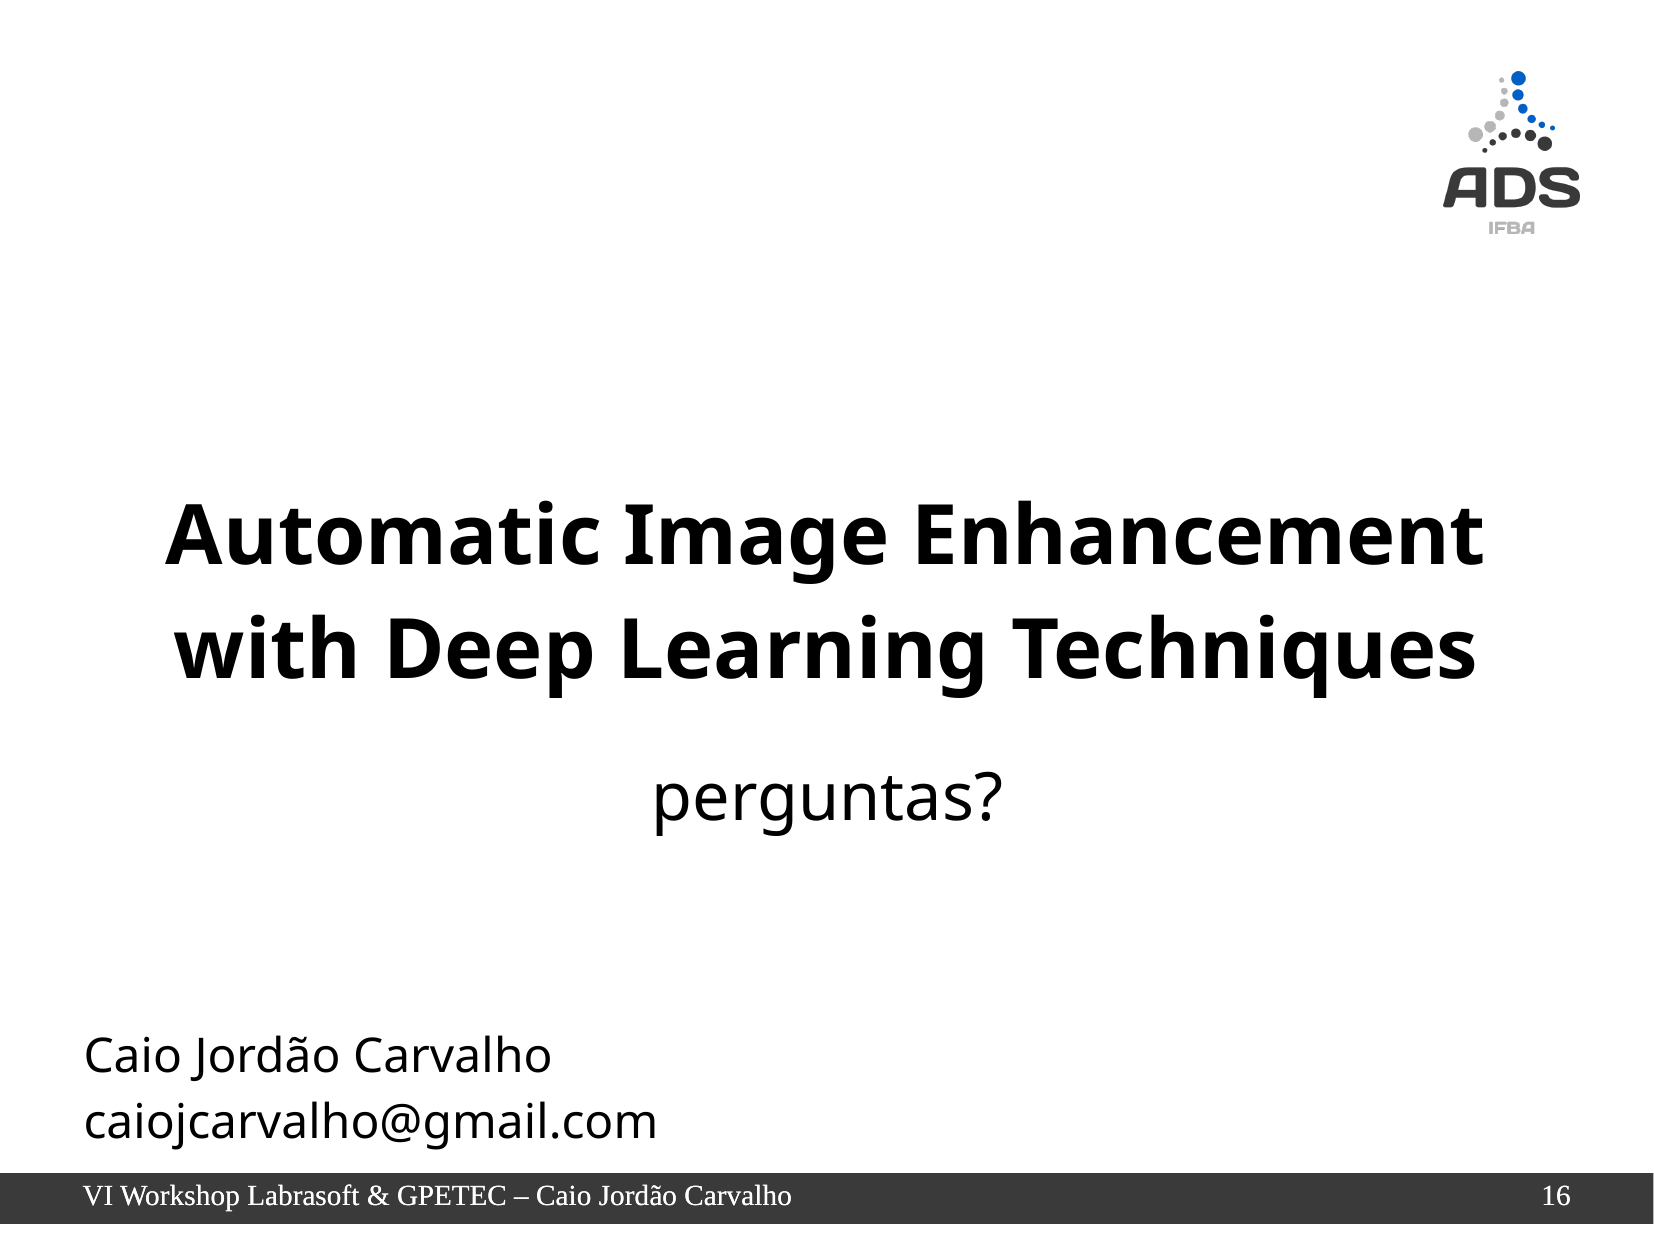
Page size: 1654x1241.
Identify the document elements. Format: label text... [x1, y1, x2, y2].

text_box perguntas? Caio Jordão Carvalho caiojcarvalho@gmail.com [83, 714, 1572, 1188]
text_box Automatic Image Enhancement with Deep Learning Techniques [82, 450, 1571, 730]
picture [0, 0, 1654, 1241]
